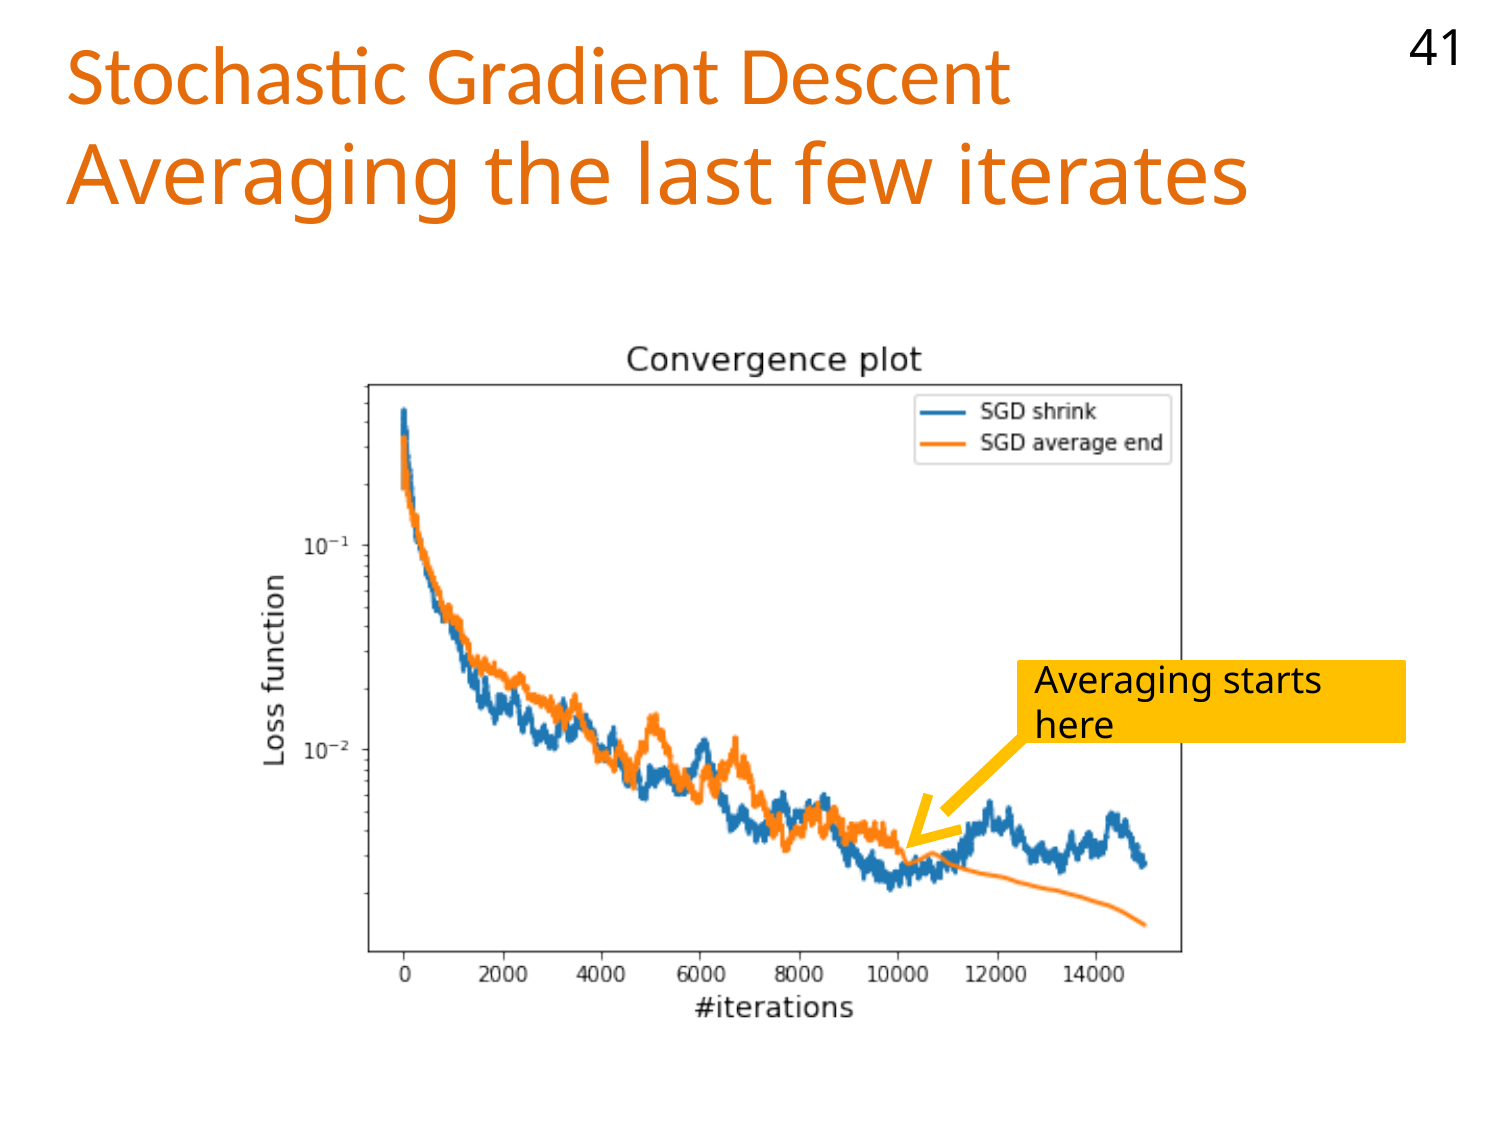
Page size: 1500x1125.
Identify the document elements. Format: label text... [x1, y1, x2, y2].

text_box Averaging starts here [1019, 661, 1404, 741]
picture [249, 332, 1202, 1039]
text_box Stochastic Gradient Descent Averaging the last few iterates [51, 27, 1432, 215]
